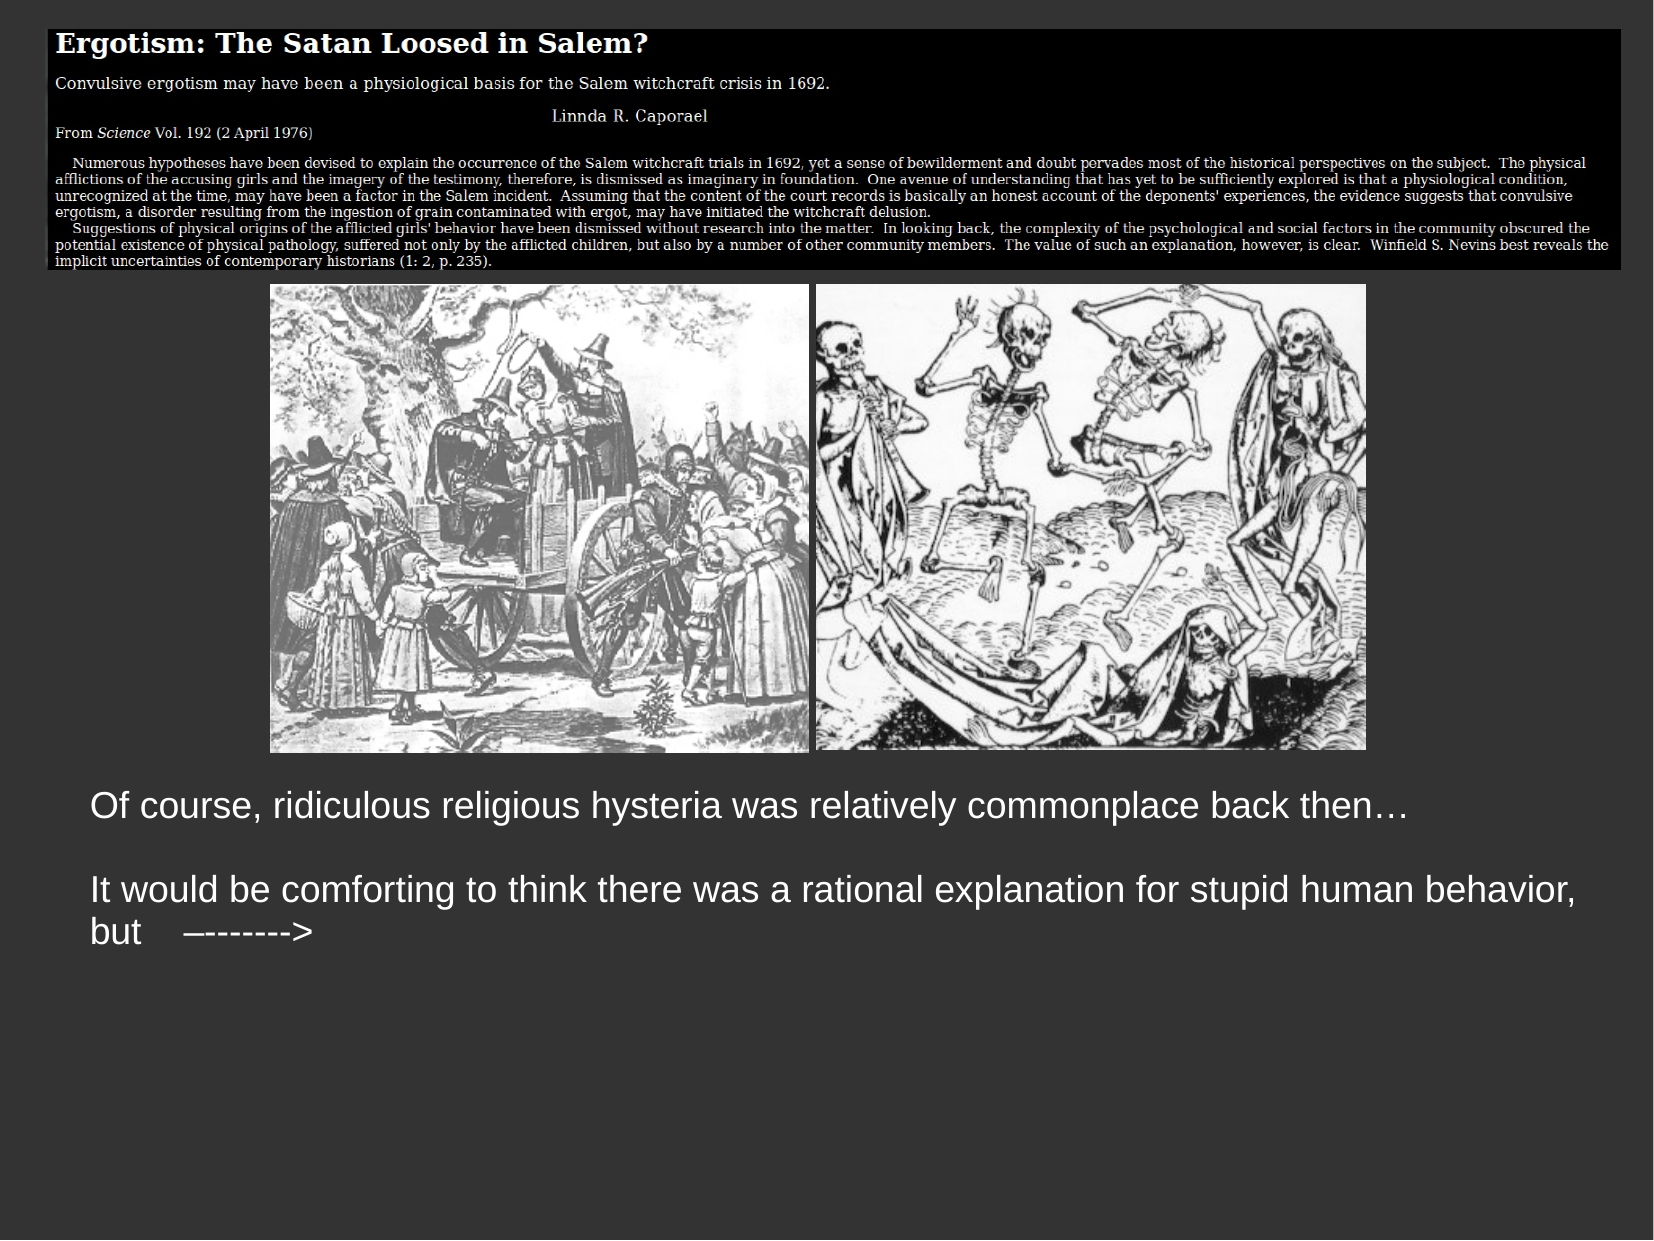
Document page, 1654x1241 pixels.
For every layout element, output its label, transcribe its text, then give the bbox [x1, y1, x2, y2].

picture [270, 284, 809, 753]
picture [45, 29, 1621, 270]
picture [816, 284, 1366, 751]
text_box Of course, ridiculous religious hysteria was relatively commonplace back then… It would be comforting to think there was a rational explanation for stupid human behavior, but –-------> [75, 777, 1621, 961]
